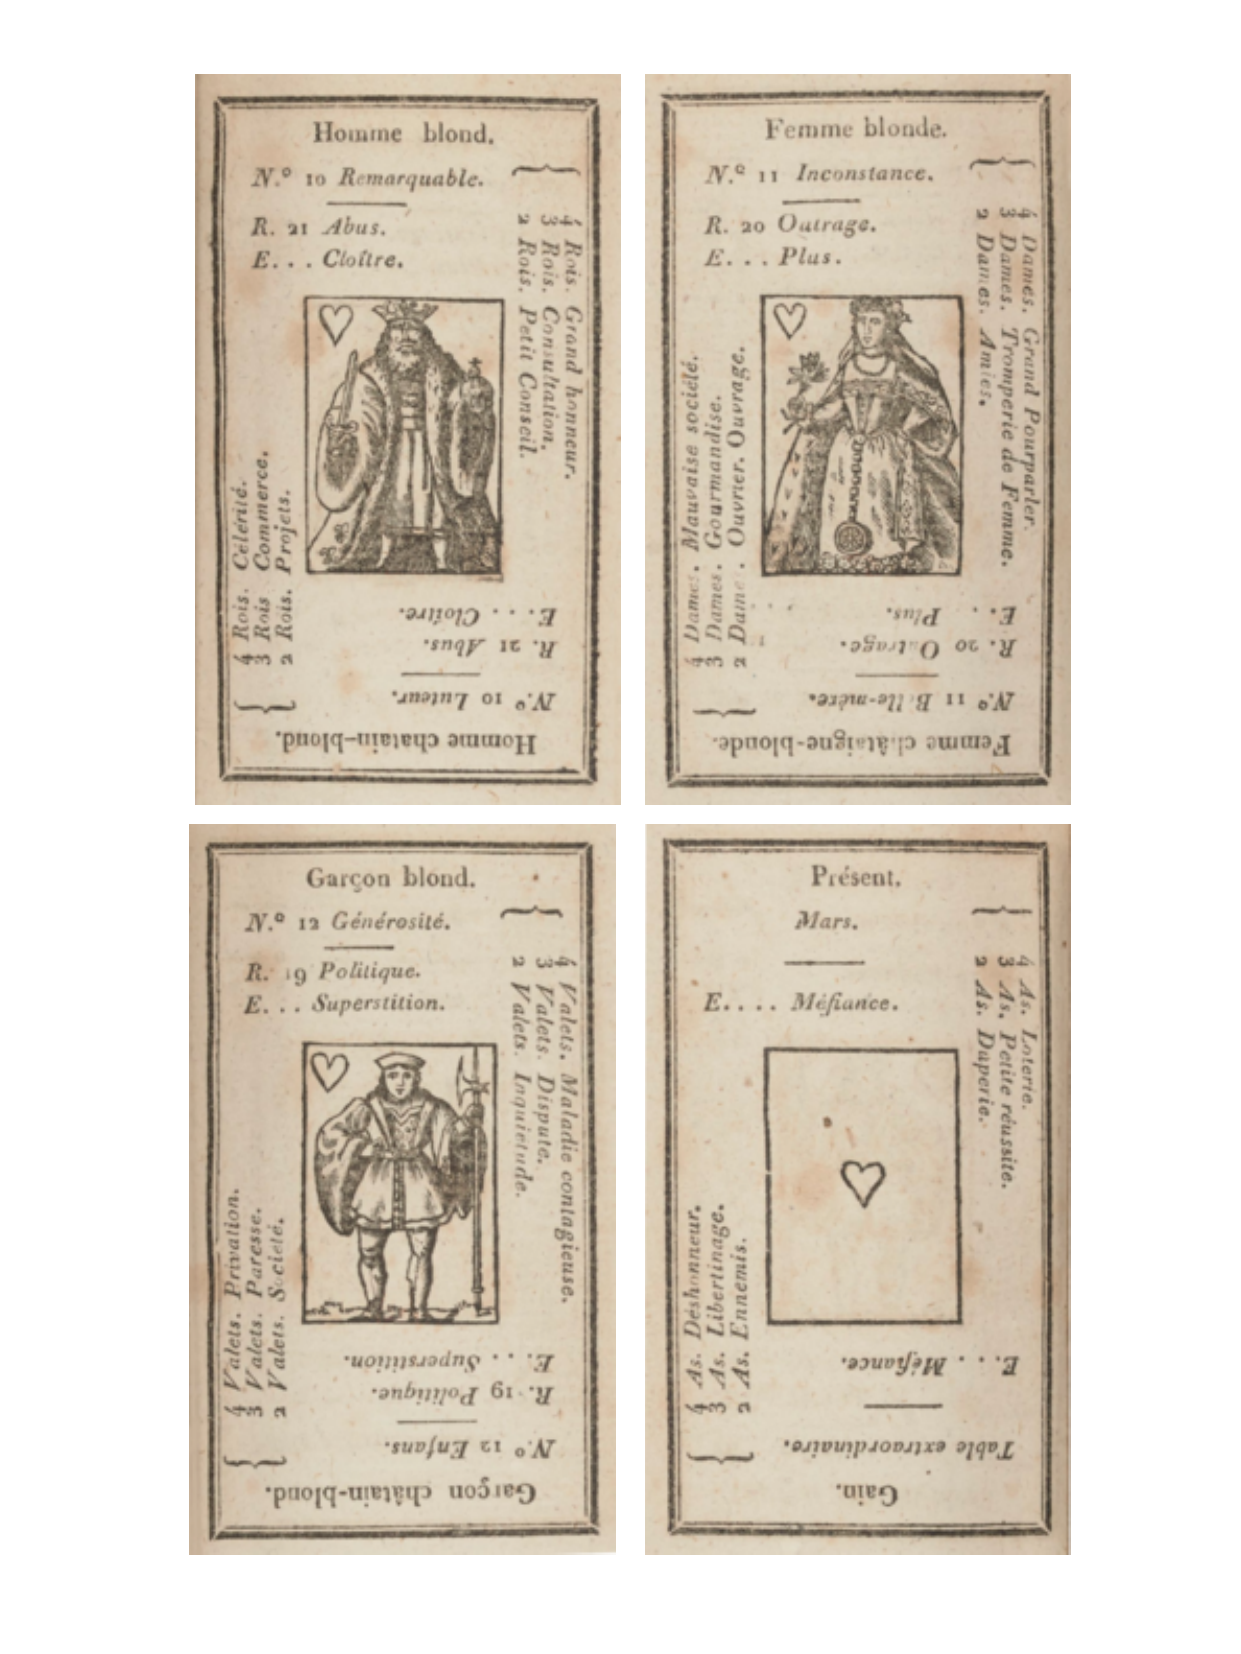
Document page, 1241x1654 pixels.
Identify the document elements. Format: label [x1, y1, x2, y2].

picture [645, 74, 1071, 805]
picture [189, 824, 616, 1555]
picture [645, 824, 1071, 1555]
picture [195, 74, 621, 805]
